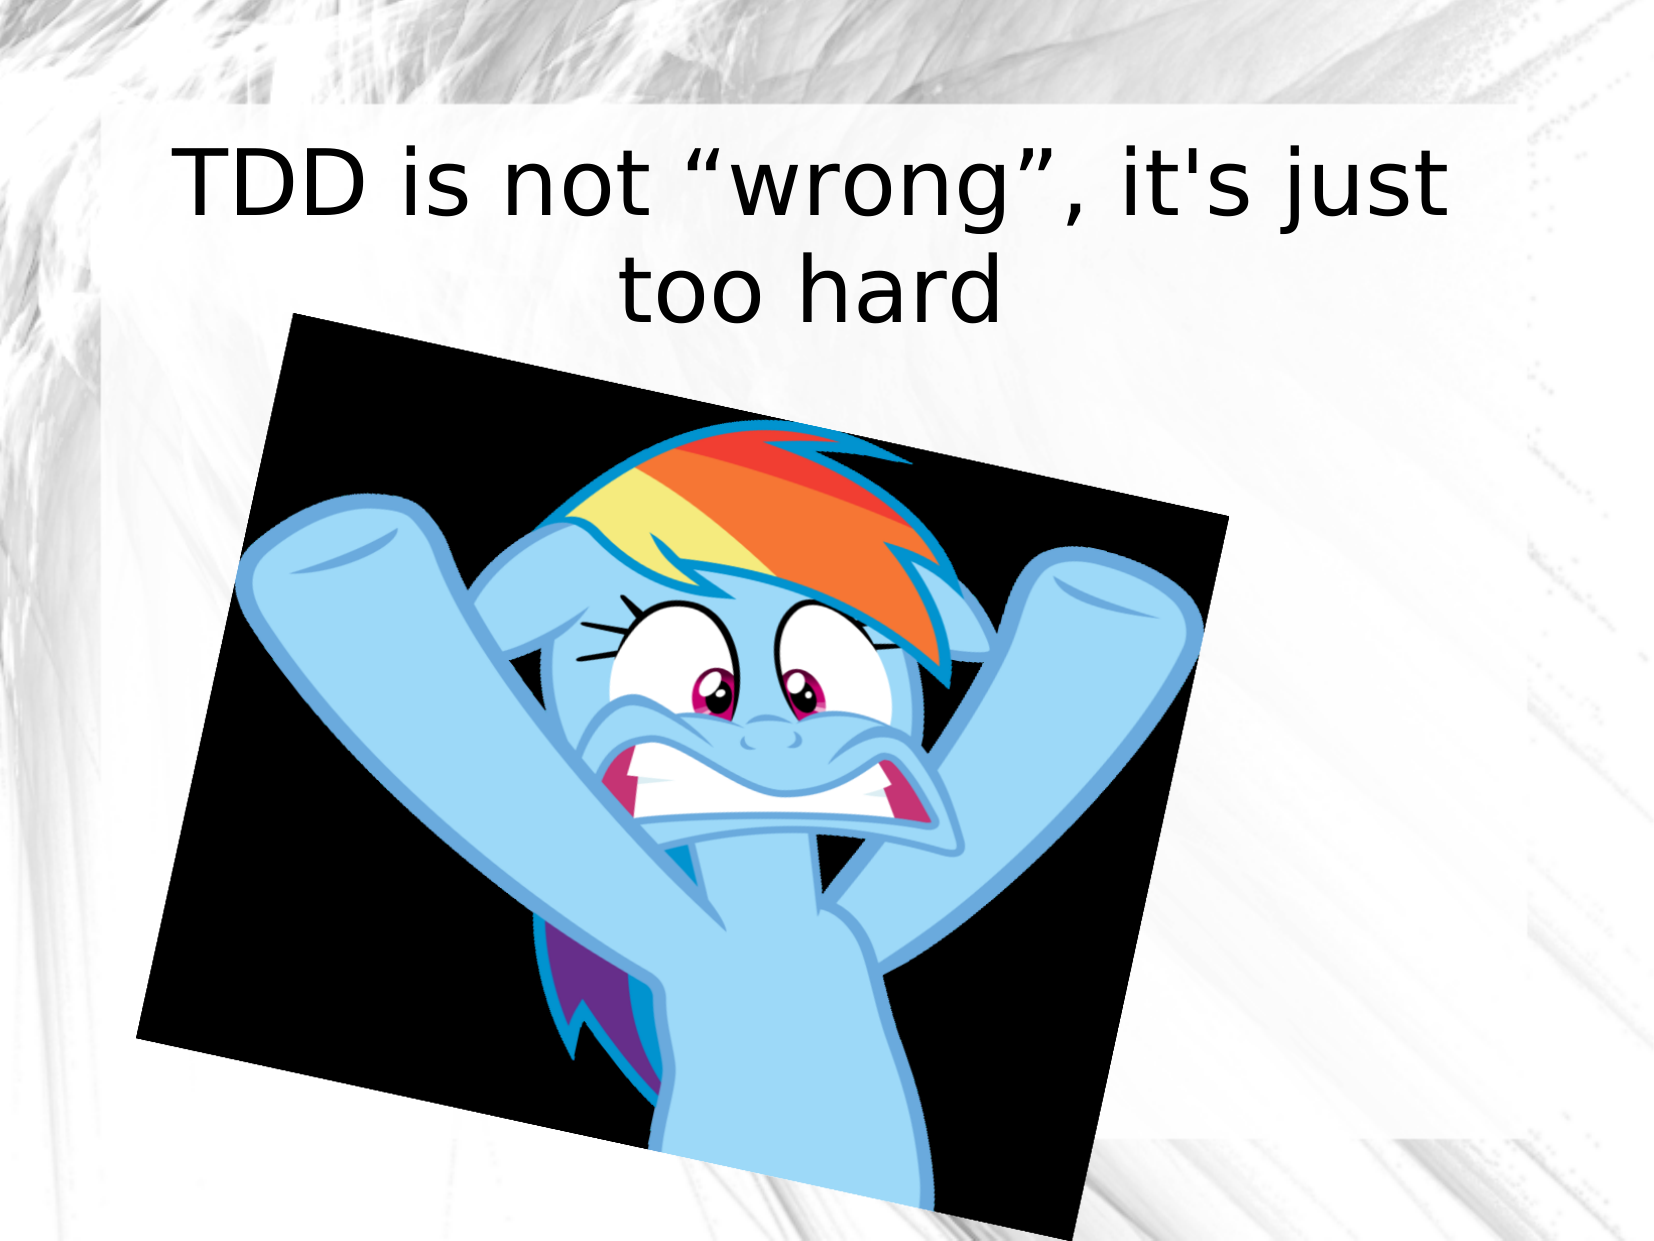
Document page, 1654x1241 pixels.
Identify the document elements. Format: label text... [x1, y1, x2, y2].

picture [0, 0, 1654, 1241]
title TDD is not “wrong”, it's just too hard [118, 129, 1506, 344]
